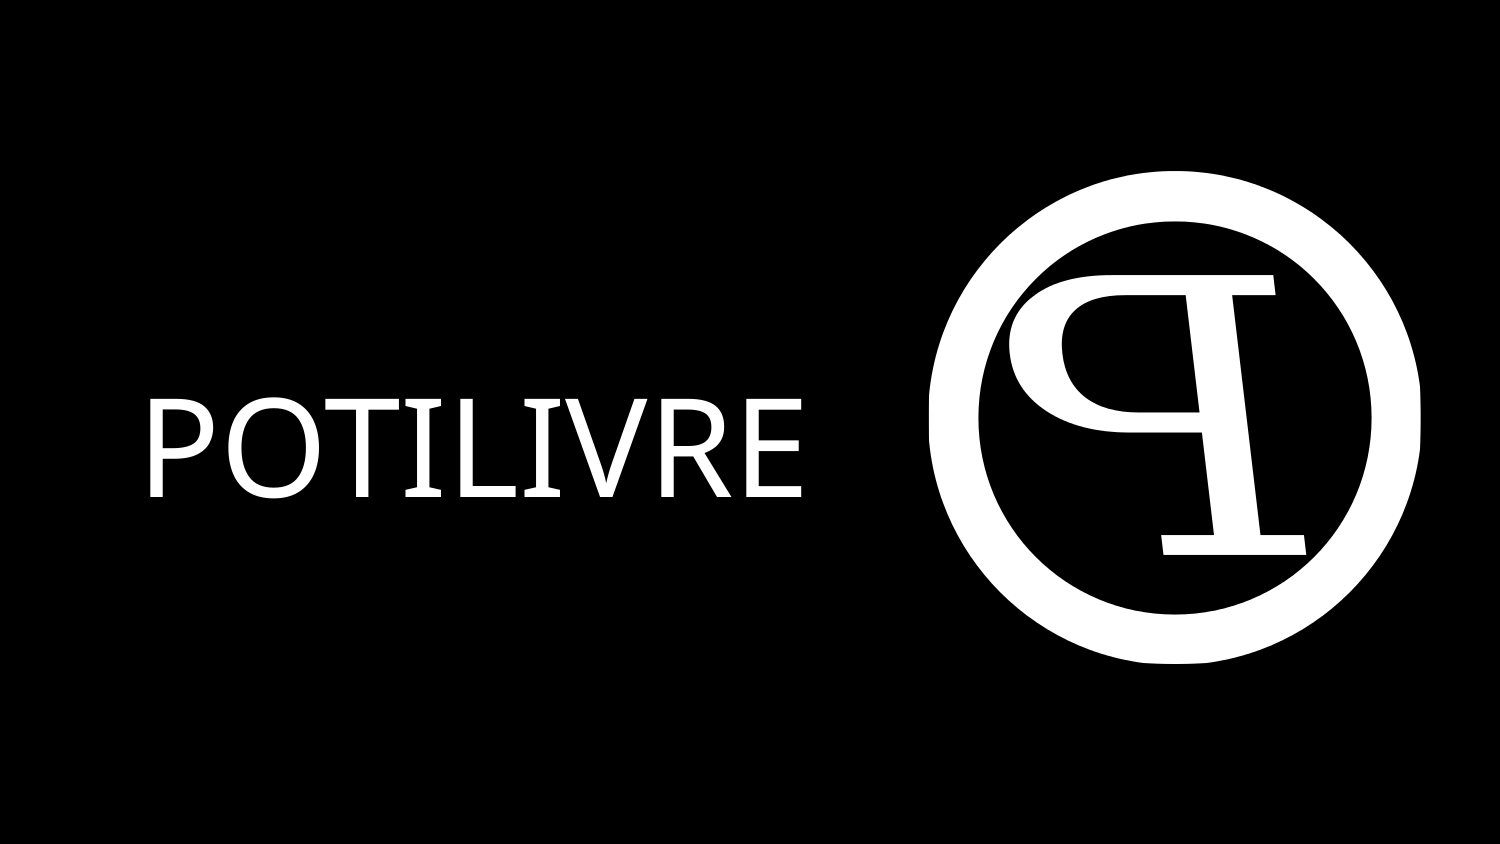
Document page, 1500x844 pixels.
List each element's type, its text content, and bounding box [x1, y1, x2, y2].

text_box POTILIVRE [47, 221, 928, 653]
text_box [928, 171, 1421, 664]
